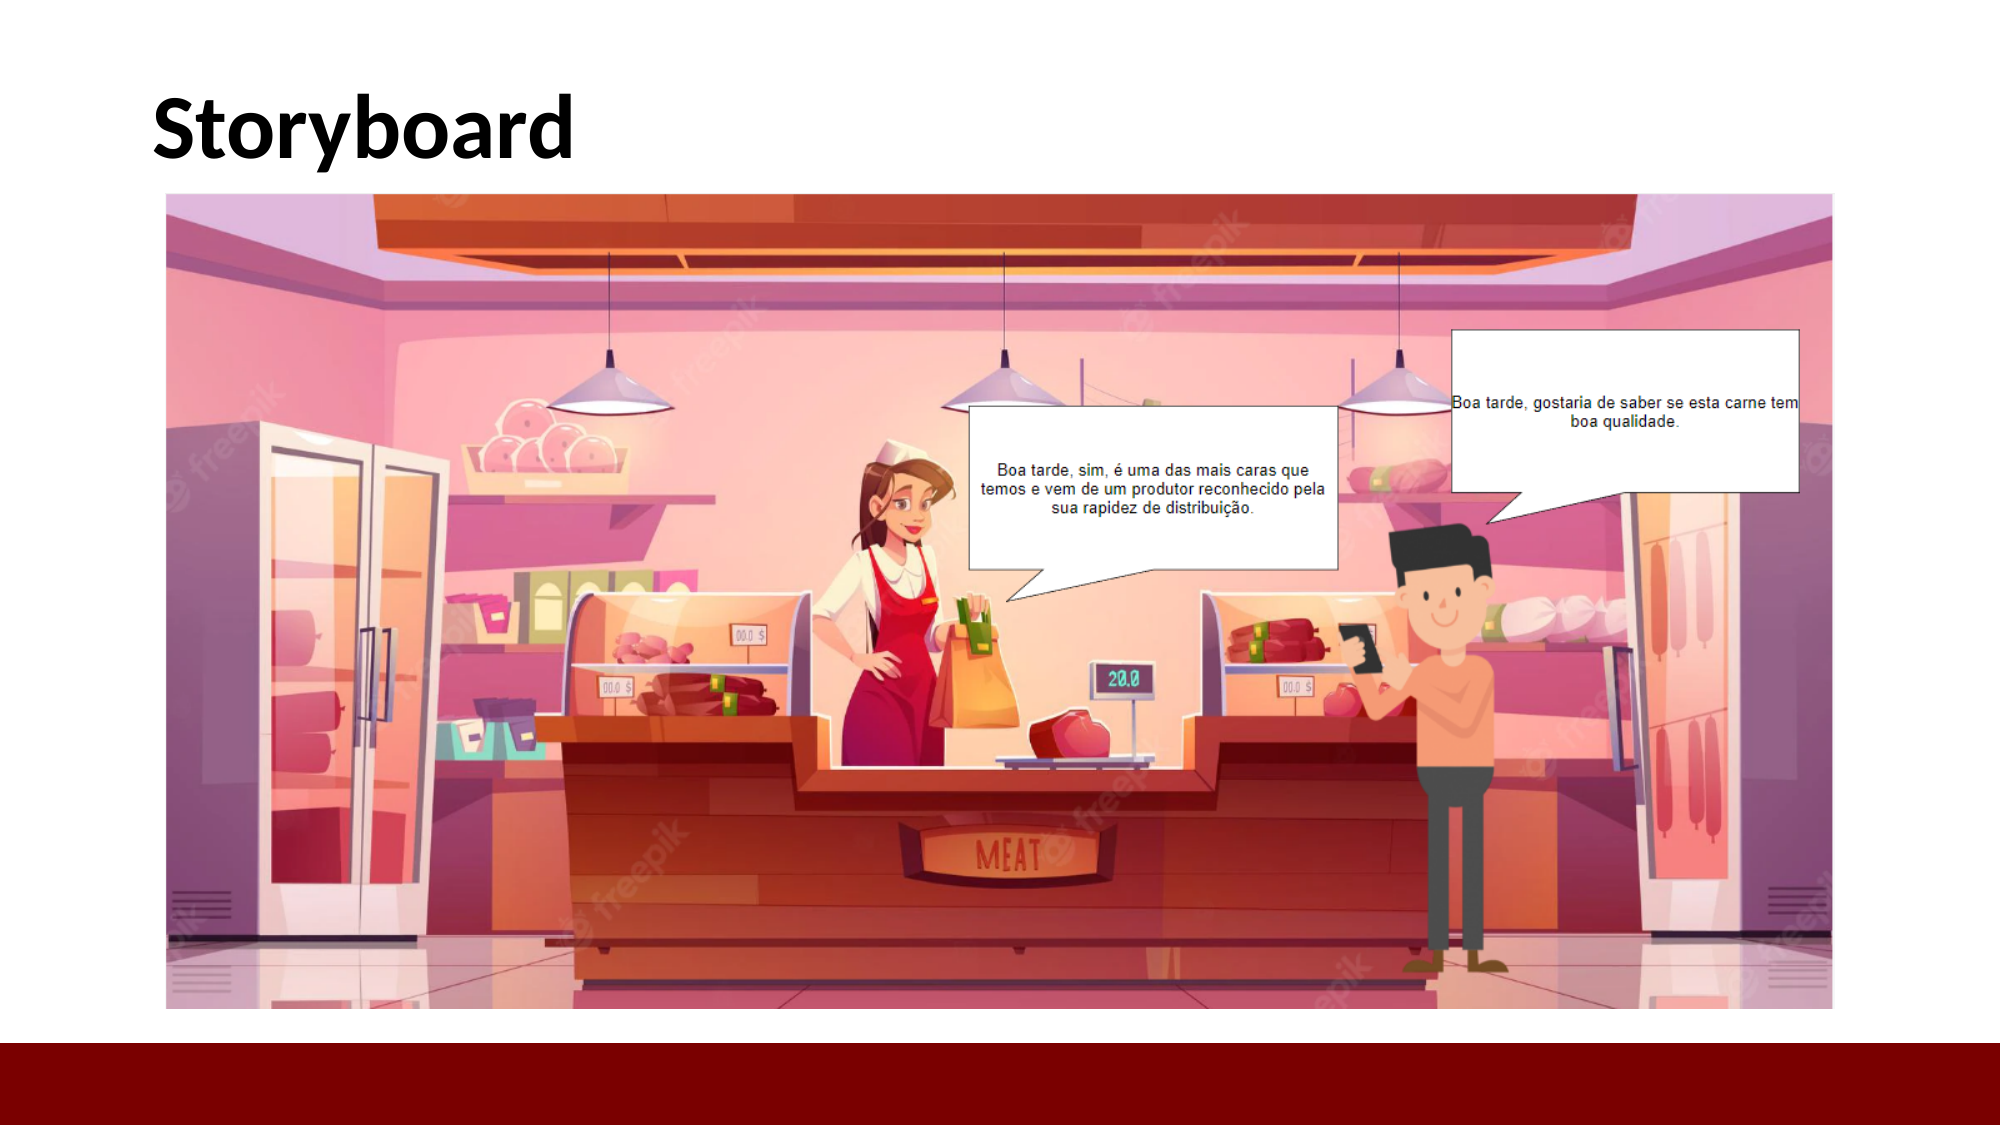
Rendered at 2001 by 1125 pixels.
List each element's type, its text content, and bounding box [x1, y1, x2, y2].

title Storyboard [137, 20, 1863, 238]
picture [165, 193, 1835, 1009]
text_box [0, 1043, 2000, 1125]
